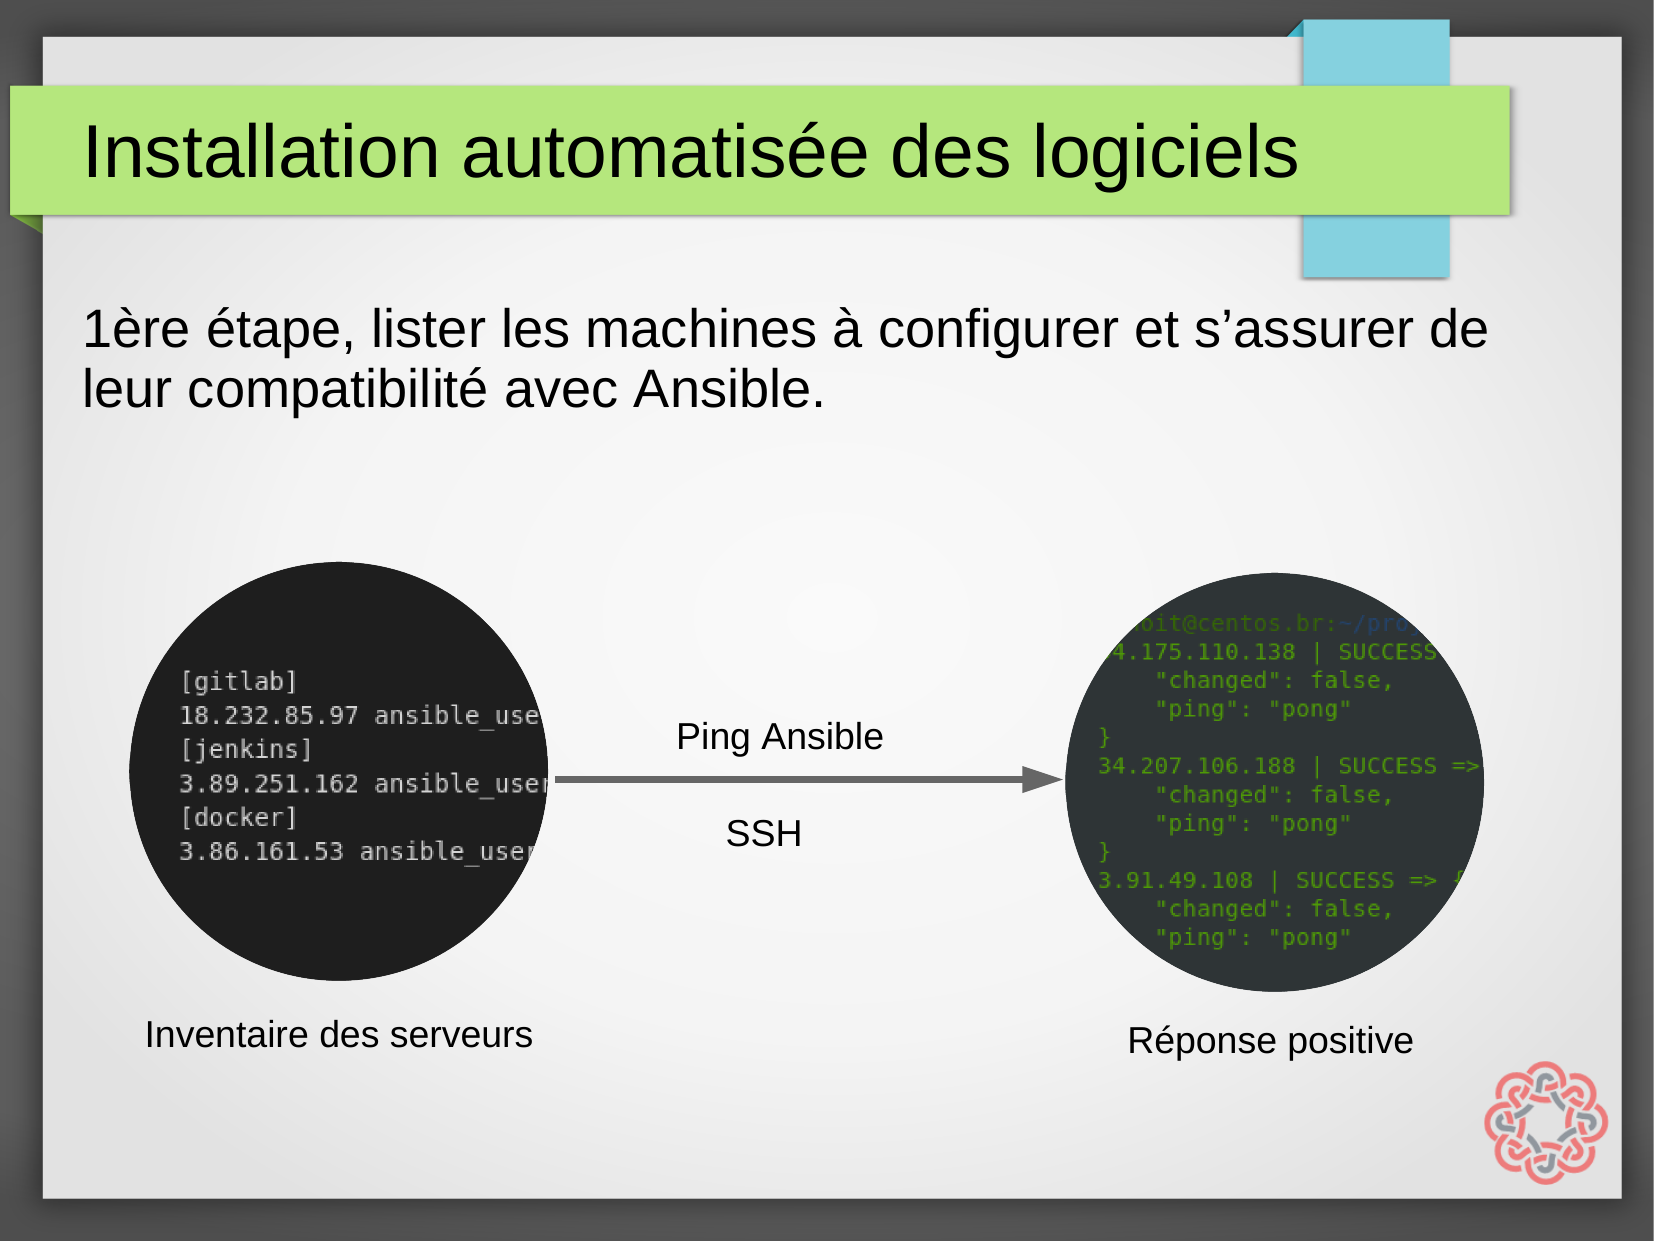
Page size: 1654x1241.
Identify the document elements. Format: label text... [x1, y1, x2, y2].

text_box Inventaire des serveurs [129, 1006, 549, 1067]
text_box Réponse positive [1112, 1012, 1430, 1073]
text_box SSH [710, 805, 818, 865]
text_box Ping Ansible [661, 708, 899, 769]
title Installation automatisée des logiciels [82, 68, 1347, 237]
list 1ère étape, lister les machines à configurer et s’assurer de leur compatibilité avec Ansible. [82, 295, 1569, 1013]
picture [0, 0, 1654, 1241]
